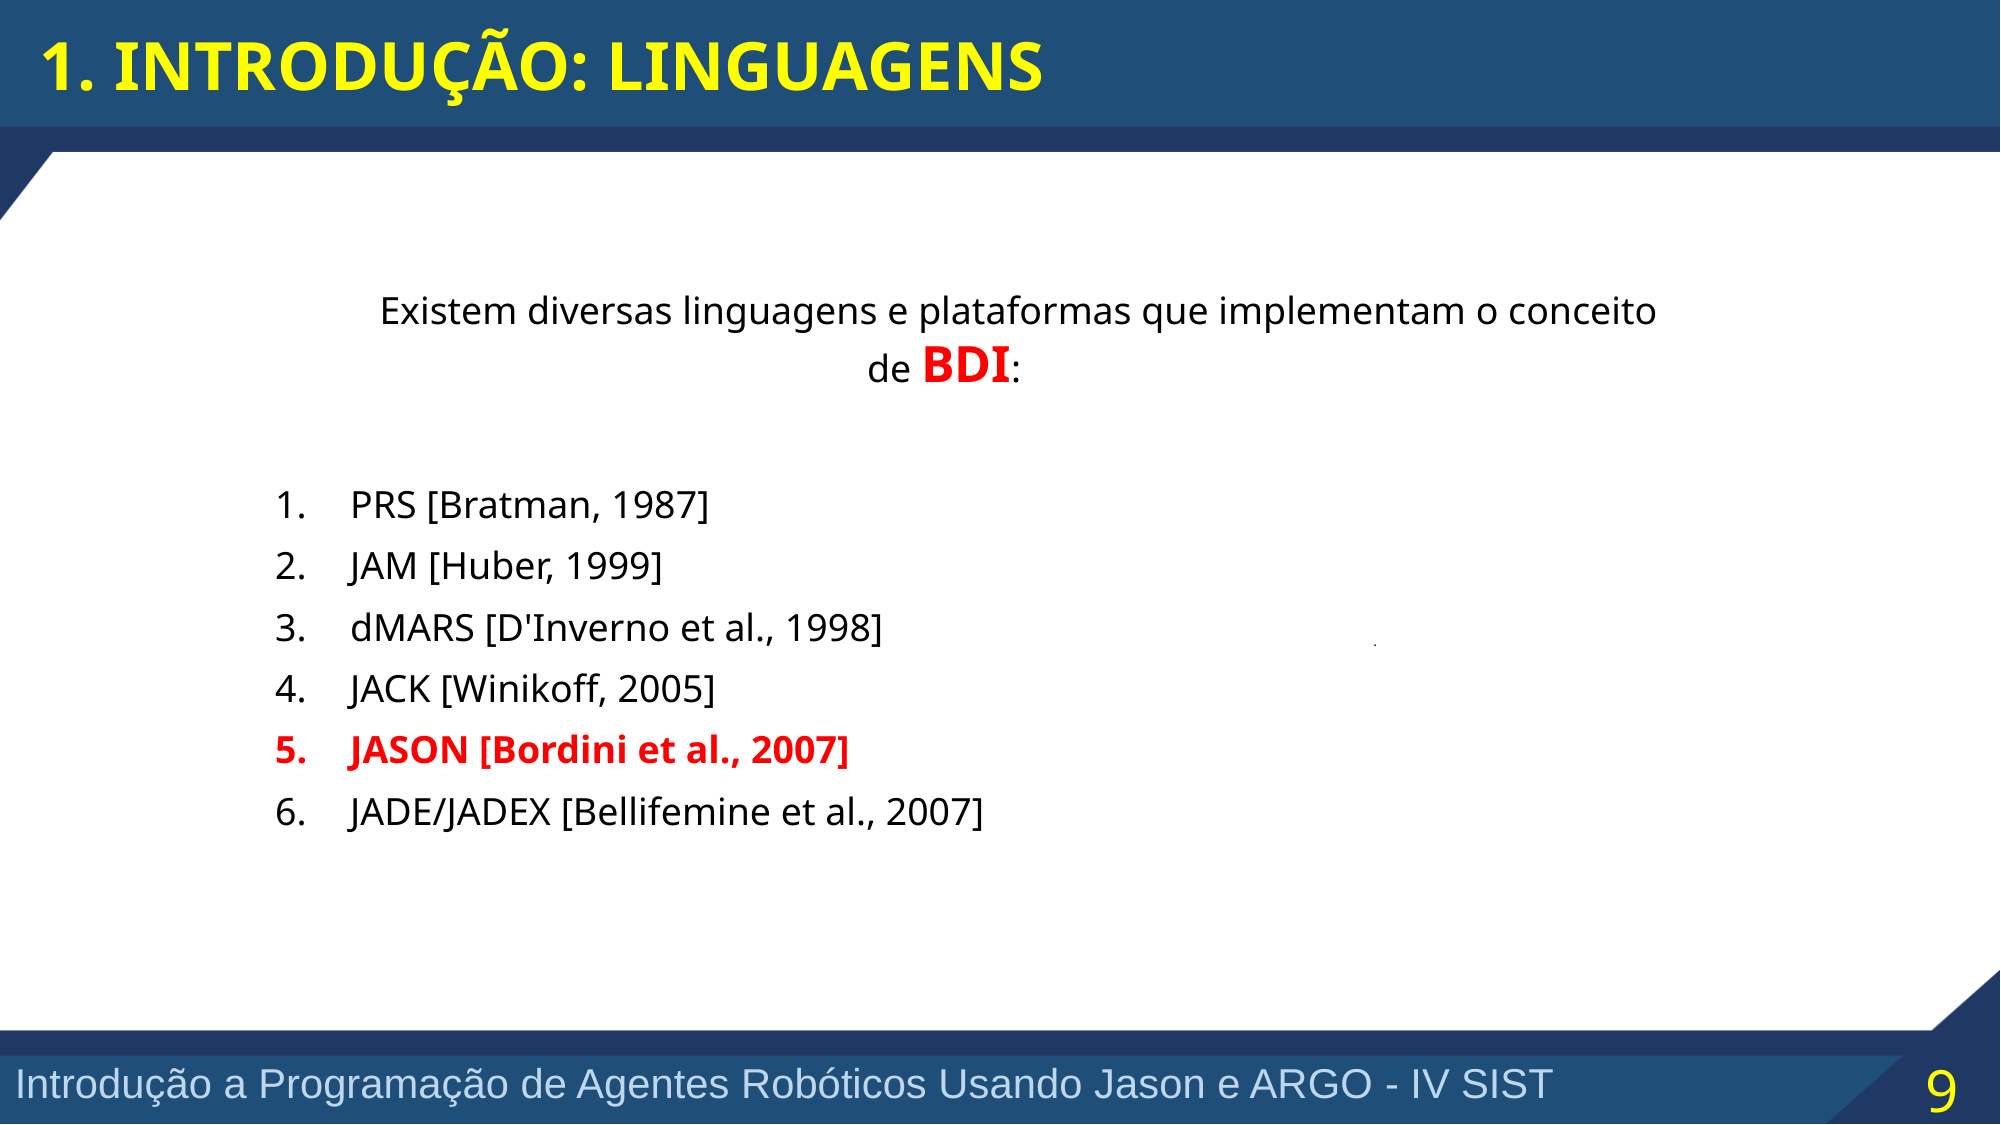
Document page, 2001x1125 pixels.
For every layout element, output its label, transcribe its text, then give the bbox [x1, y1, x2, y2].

text_box PRS [Bratman, 1987] JAM [Huber, 1999] dMARS [D'Inverno et al., 1998] JACK [Winikoff, 2005] JASON [Bordini et al., 2007] JADE/JADEX [Bellifemine et al., 2007] [260, 478, 1315, 958]
picture [0, 0, 2000, 1124]
text_box Existem diversas linguagens e plataformas que implementam o conceito de BDI: [196, 280, 1692, 400]
text_box 1. INTRODUÇÃO: LINGUAGENS [24, 16, 2000, 112]
